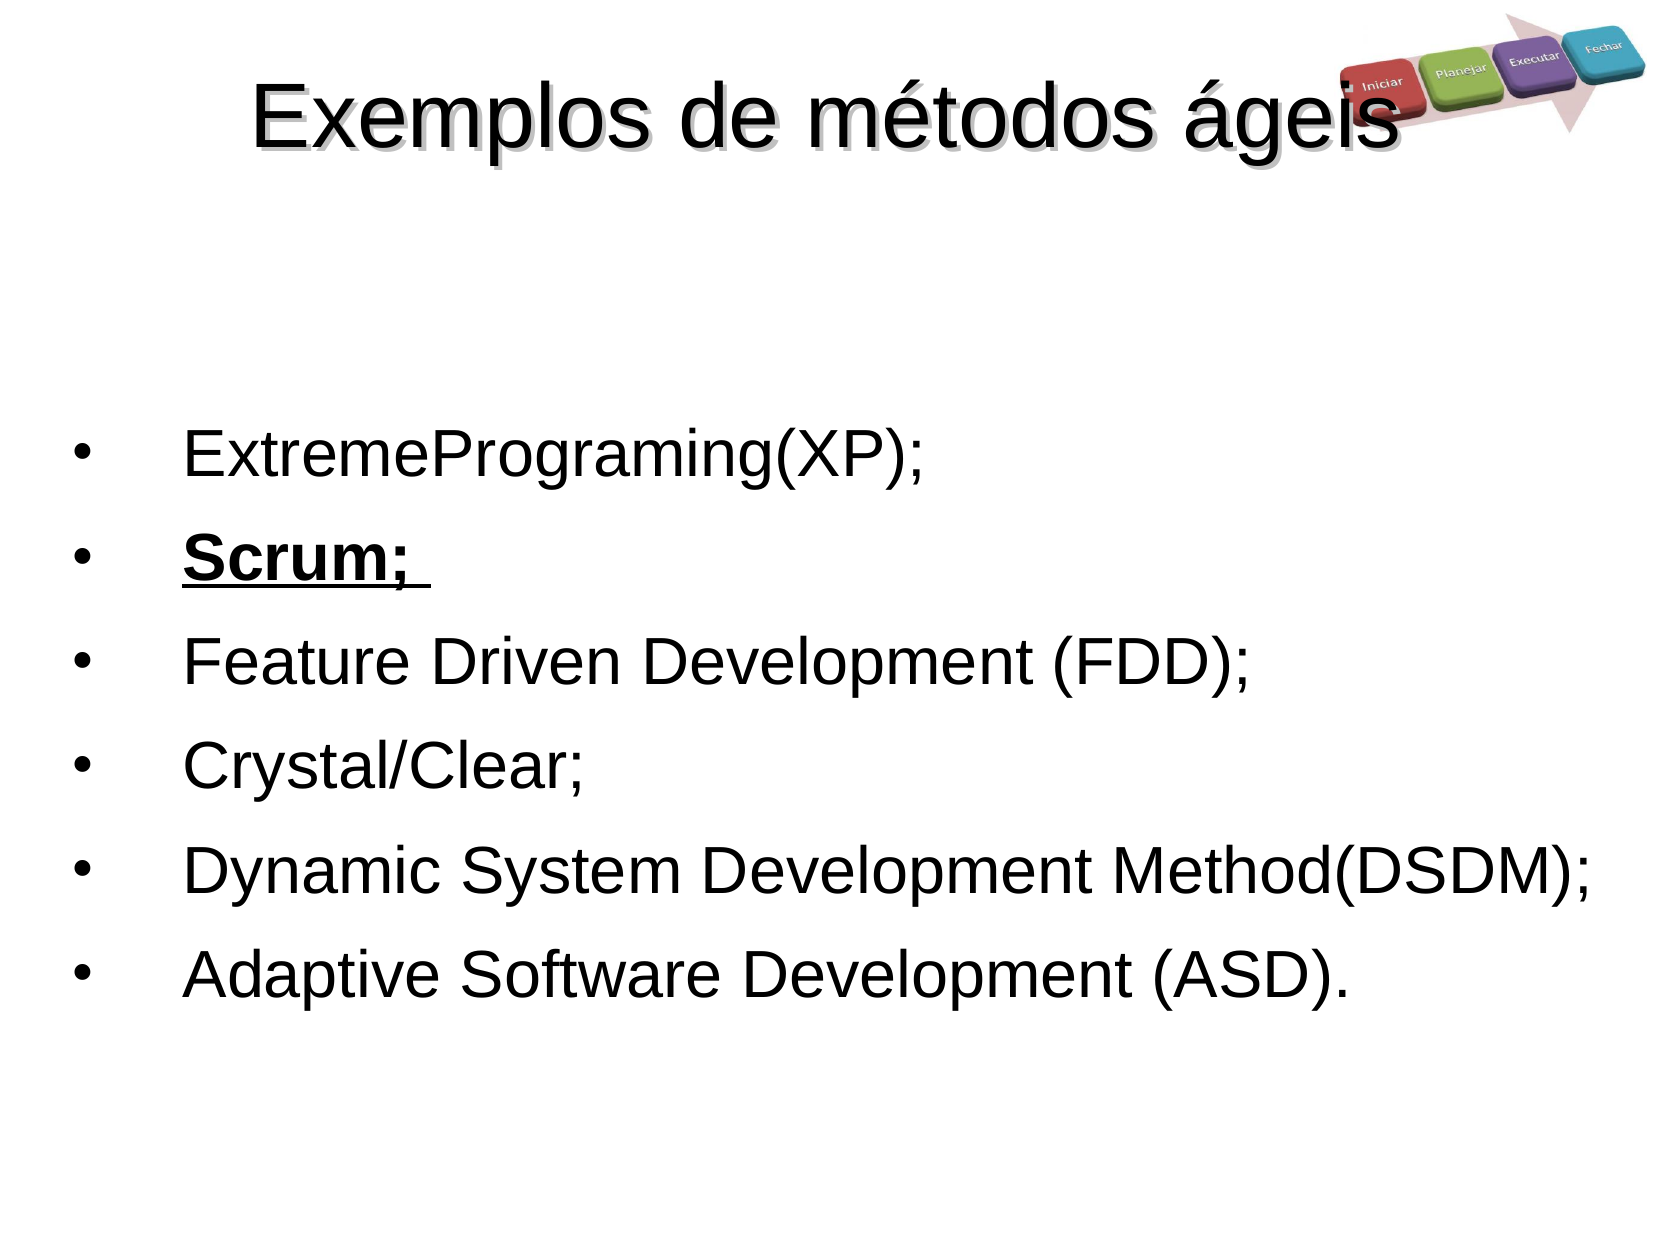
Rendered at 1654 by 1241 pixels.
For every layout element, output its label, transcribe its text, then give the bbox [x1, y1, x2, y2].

chart [1334, 13, 1647, 136]
title Exemplos de métodos ágeis [82, 17, 1571, 210]
text_box ExtremePrograming(XP); Scrum; Feature Driven Development (FDD); Crystal/Clear; Dynamic System Development Method(DSDM); Adaptive Software Development (ASD). [70, 253, 1619, 1176]
